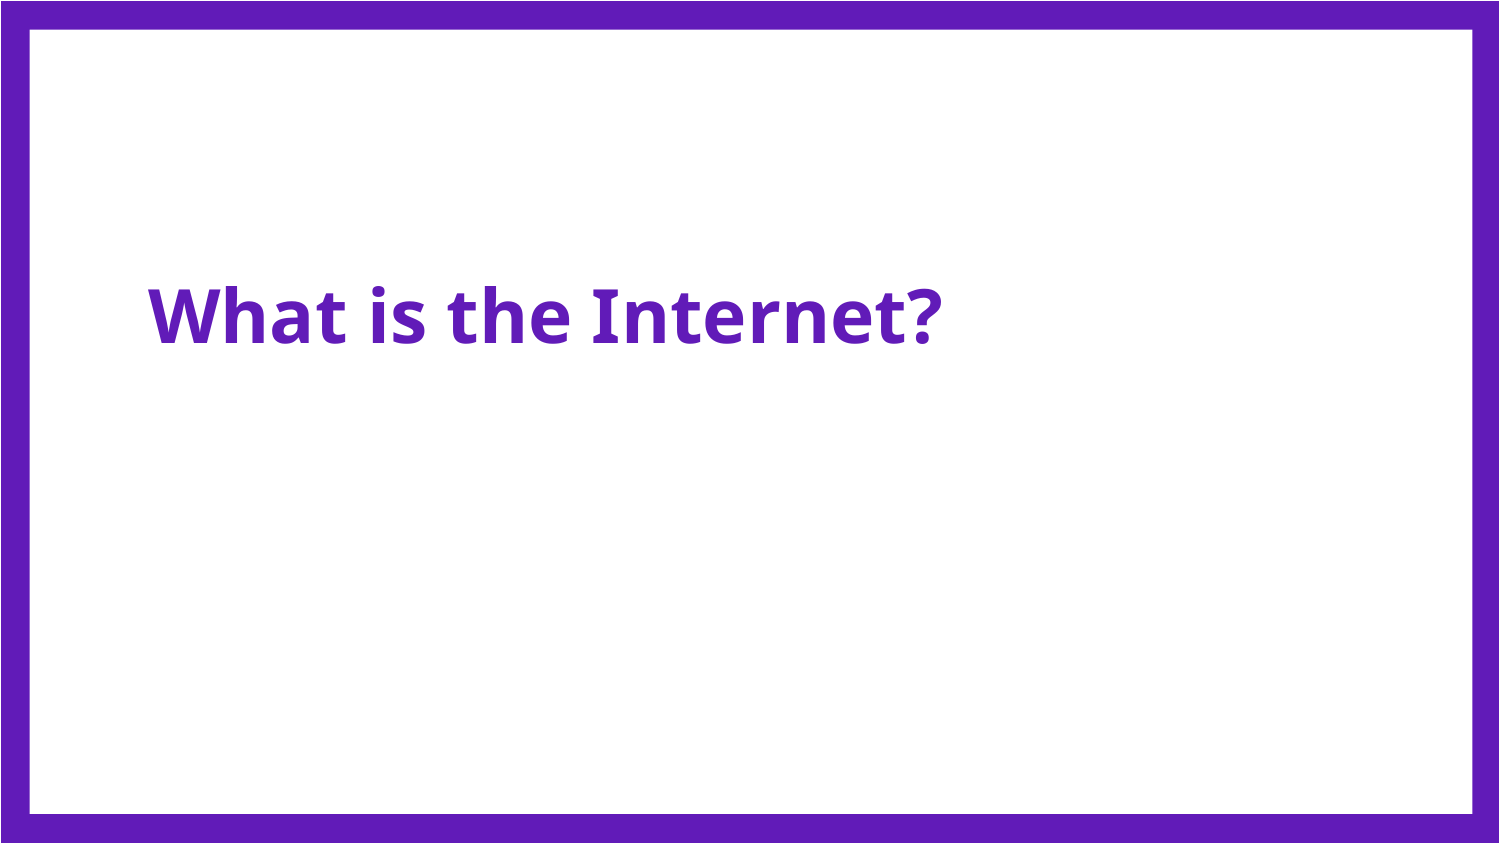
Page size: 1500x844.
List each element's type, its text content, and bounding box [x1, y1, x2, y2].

title What is the Internet? [133, 131, 1193, 374]
text_box [29, 29, 1473, 814]
